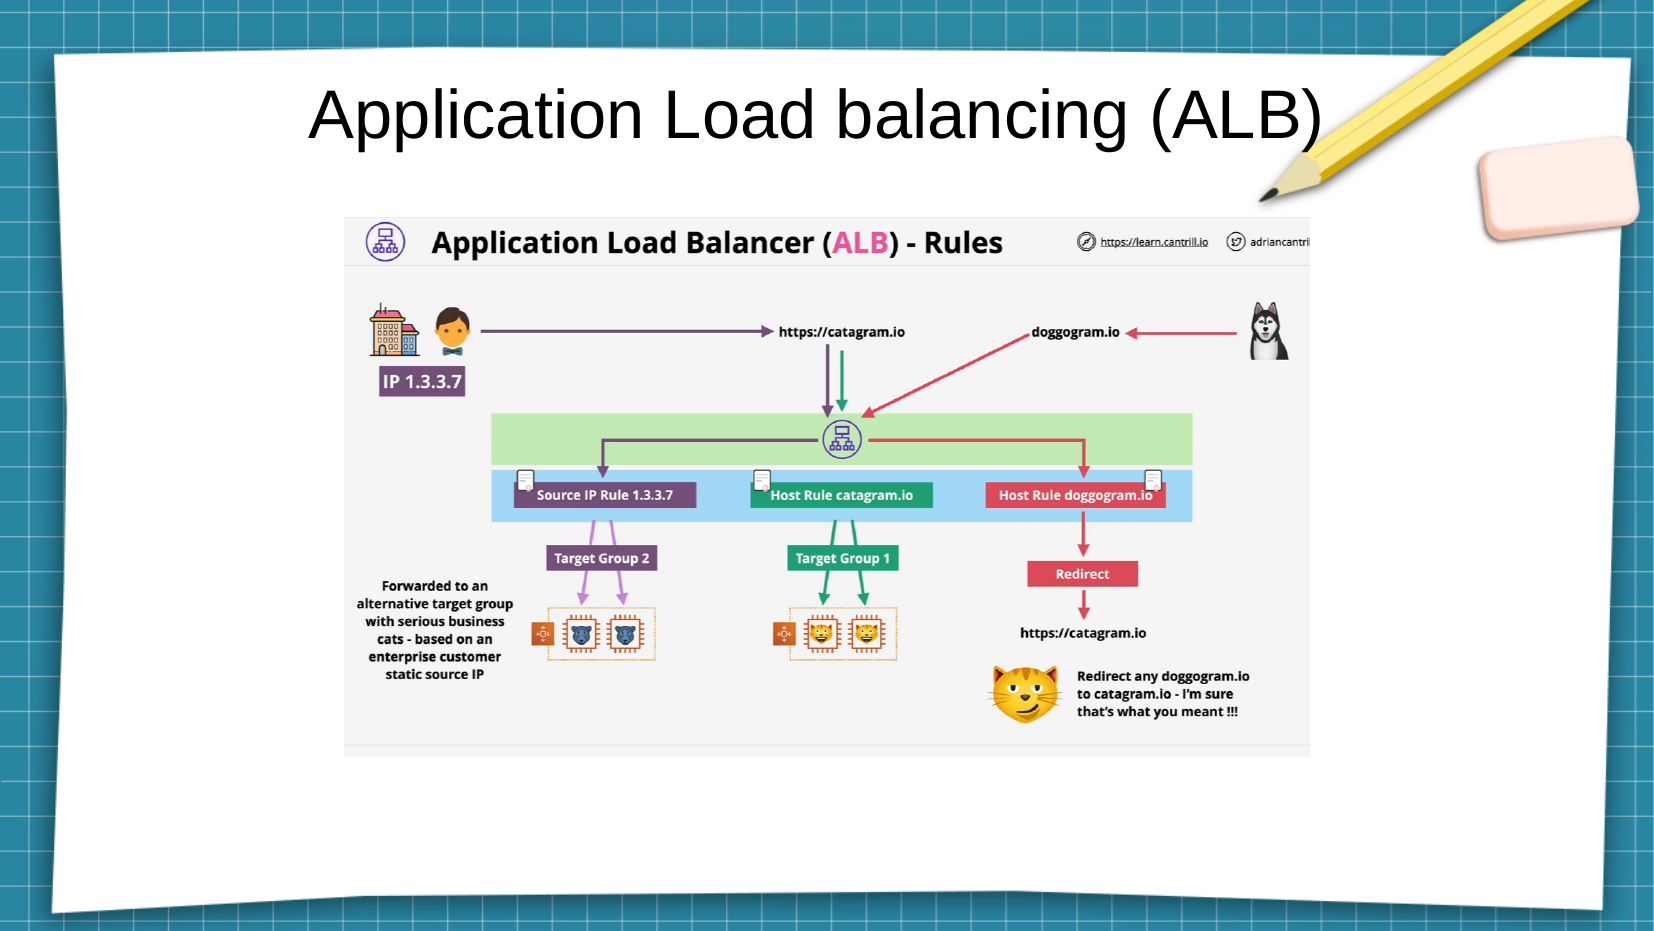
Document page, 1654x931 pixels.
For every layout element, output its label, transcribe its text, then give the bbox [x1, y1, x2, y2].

title Application Load balancing (ALB) [82, 37, 1571, 193]
picture [0, 0, 1654, 931]
